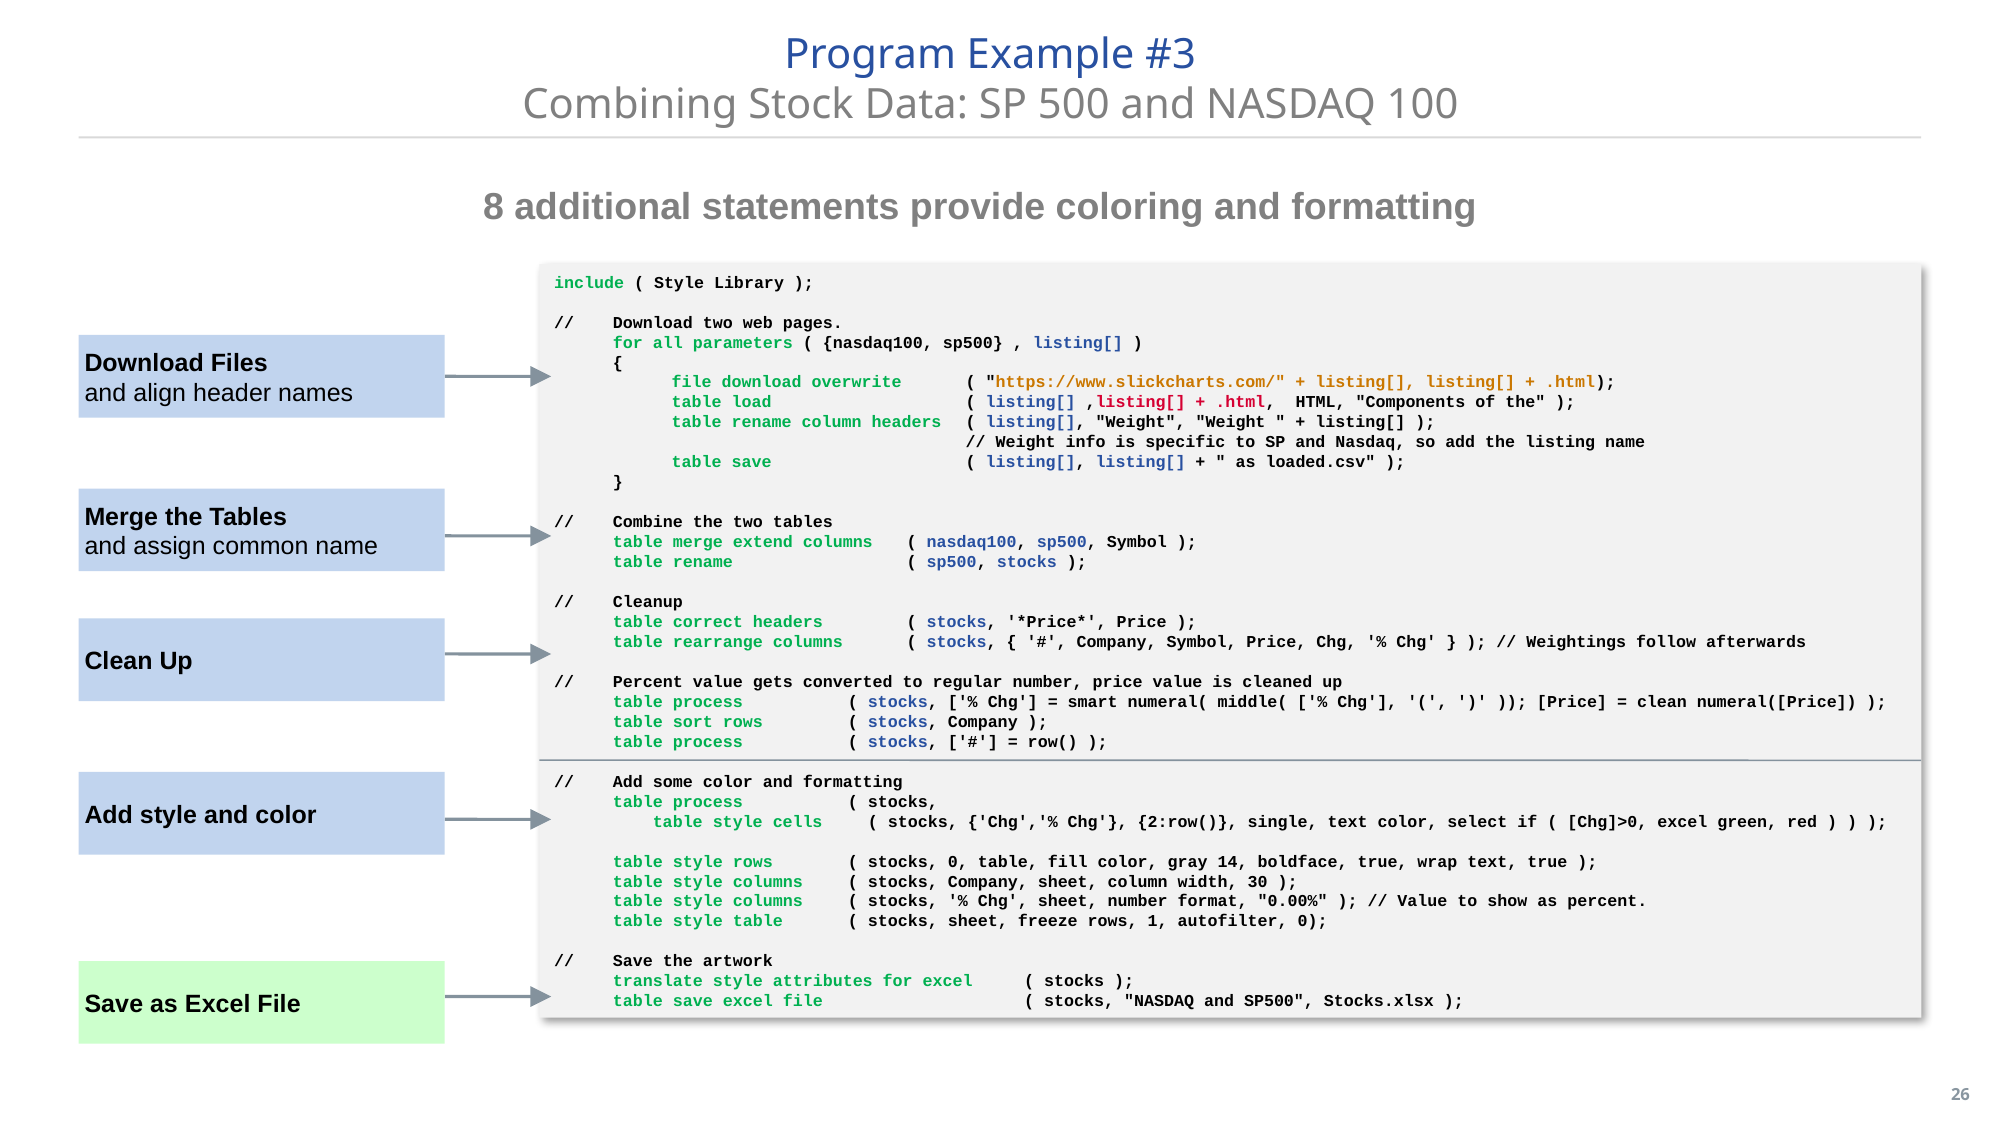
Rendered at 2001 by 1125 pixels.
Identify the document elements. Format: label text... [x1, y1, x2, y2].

text_box Merge the Tables and assign common name [78, 488, 445, 572]
text_box Save as Excel File [78, 961, 445, 1044]
text_box include ( Style Library ); // Download two web pages. for all parameters ( {nasdaq100, sp500} , listing[] ) { file download overwrite ( "https://www.slickcharts.com/" + listing[], listing[] + .html); table load ( listing[] ,listing[] + .html, HTML, "Components of the" ); table rename column headers ( listing[], "Weight", "Weight " + listing[] ); // Weight info is specific to SP and Nasdaq, so add the listing name table save ( listing[], listing[] + " as loaded.csv" ); } // Combine the two tables table merge extend columns ( nasdaq100, sp500, Symbol ); table rename ( sp500, stocks ); // Cleanup table correct headers ( stocks, '*Price*', Price ); table rearrange columns ( stocks, { '#', Company, Symbol, Price, Chg, '% Chg' } ); // Weightings follow afterwards // Percent value gets converted to regular number, price value is cleaned up table process ( stocks, ['% Chg'] = smart numeral( middle( ['% Chg'], '(', ')' )); [Price] = clean numeral([Price]) ); table sort rows ( stocks, Company ); table process ( stocks, ['#'] = row() ); // Add some color and formatting table process ( stocks, table style cells ( stocks, {'Chg','% Chg'}, {2:row()}, single, text color, select if ( [Chg]>0, excel green, red ) ) ); table style rows ( stocks, 0, table, fill color, gray 14, boldface, true, wrap text, true ); table style columns ( stocks, Company, sheet, column width, 30 ); table style columns ( stocks, '% Chg', sheet, number format, "0.00%" ); // Value to show as percent. table style table ( stocks, sheet, freeze rows, 1, autofilter, 0); // Save the artwork translate style attributes for excel ( stocks ); table save excel file ( stocks, "NASDAQ and SP500", Stocks.xlsx ); [539, 761, 1922, 1018]
text_box Add style and color [78, 771, 445, 855]
text_box 8 additional statements provide coloring and formatting [468, 174, 1567, 235]
text_box Clean Up [78, 618, 445, 702]
text_box Download Files and align header names [78, 334, 445, 418]
text_box include ( Style Library ); // Download two web pages. for all parameters ( {nasdaq100, sp500} , listing[] ) { file download overwrite ( "https://www.slickcharts.com/" + listing[], listing[] + .html); table load ( listing[] ,listing[] + .html, HTML, "Components of the" ); table rename column headers ( listing[], "Weight", "Weight " + listing[] ); // Weight info is specific to SP and Nasdaq, so add the listing name table save ( listing[], listing[] + " as loaded.csv" ); } // Combine the two tables table merge extend columns ( nasdaq100, sp500, Symbol ); table rename ( sp500, stocks ); // Cleanup table correct headers ( stocks, '*Price*', Price ); table rearrange columns ( stocks, { '#', Company, Symbol, Price, Chg, '% Chg' } ); // Weightings follow afterwards // Percent value gets converted to regular number, price value is cleaned up table process ( stocks, ['% Chg'] = smart numeral( middle( ['% Chg'], '(', ')' )); [Price] = clean numeral([Price]) ); table sort rows ( stocks, Company ); table process ( stocks, ['#'] = row() ); // Add some color and formatting table process ( stocks, table style cells ( stocks, {'Chg','% Chg'}, {2:row()}, single, text color, select if ( [Chg]>0, excel green, red ) ) ); table style rows ( stocks, 0, table, fill color, gray 14, boldface, true, wrap text, true ); table style columns ( stocks, Company, sheet, column width, 30 ); table style columns ( stocks, '% Chg', sheet, number format, "0.00%" ); // Value to show as percent. table style table ( stocks, sheet, freeze rows, 1, autofilter, 0); // Save the artwork translate style attributes for excel ( stocks ); table save excel file ( stocks, "NASDAQ and SP500", Stocks.xlsx ); [539, 264, 1922, 759]
title Program Example #3 Combining Stock Data: SP 500 and NASDAQ 100 [76, 19, 1920, 138]
